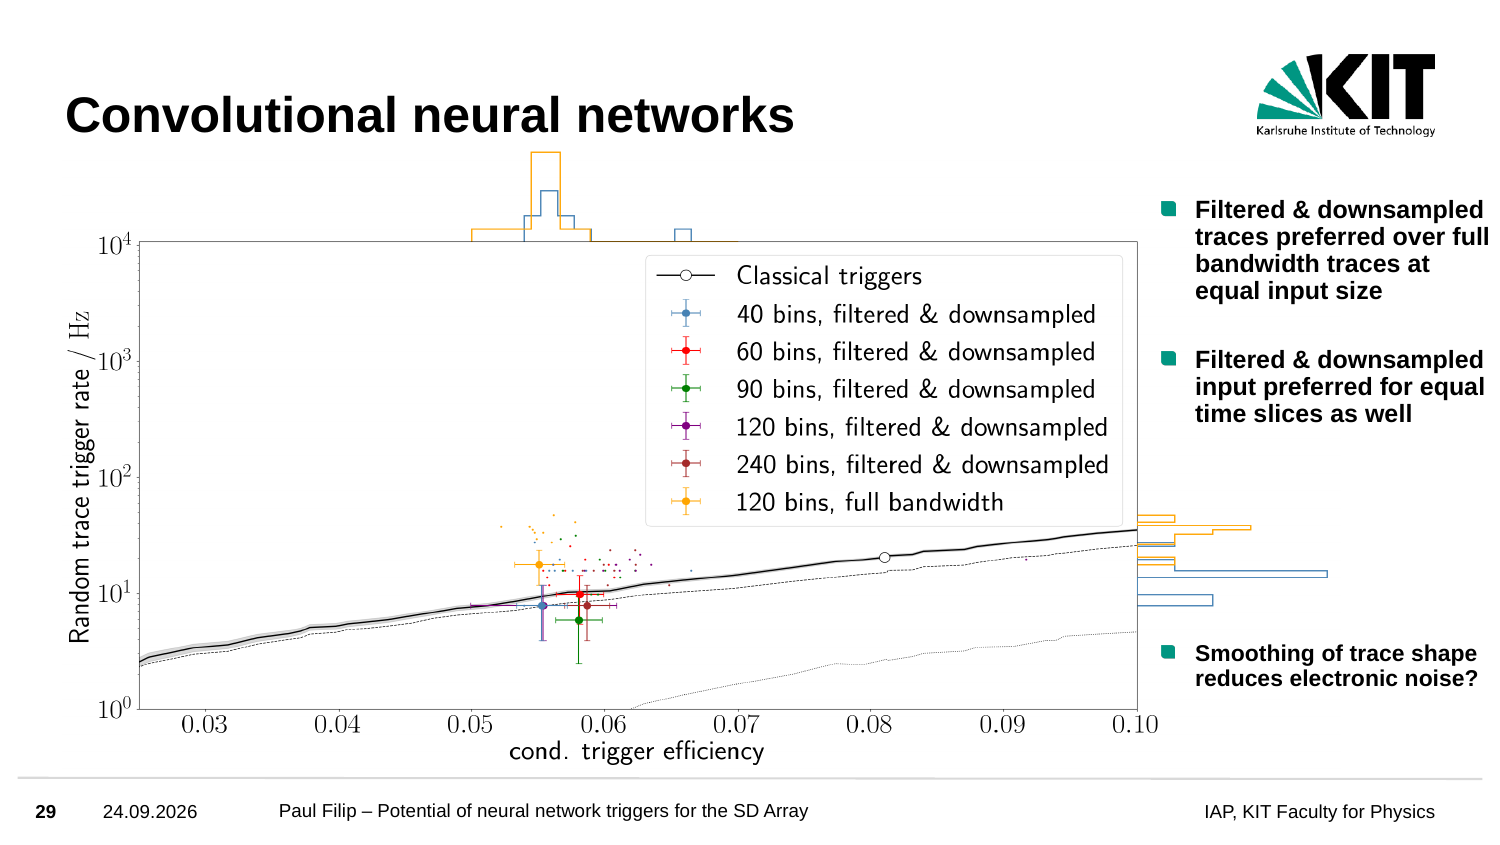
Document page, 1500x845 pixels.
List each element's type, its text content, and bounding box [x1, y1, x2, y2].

picture [1161, 351, 1176, 367]
picture [62, 143, 1341, 769]
title Convolutional neural networks [64, 48, 1192, 144]
picture [1161, 201, 1176, 218]
picture [1161, 645, 1175, 660]
picture [1257, 54, 1435, 137]
text_box Filtered & downsampled traces preferred over full bandwidth traces at equal input size Filtered & downsampled input preferred for equal time slices as well Smoothing of trace shape reduces electronic noise? [1117, 197, 1492, 763]
